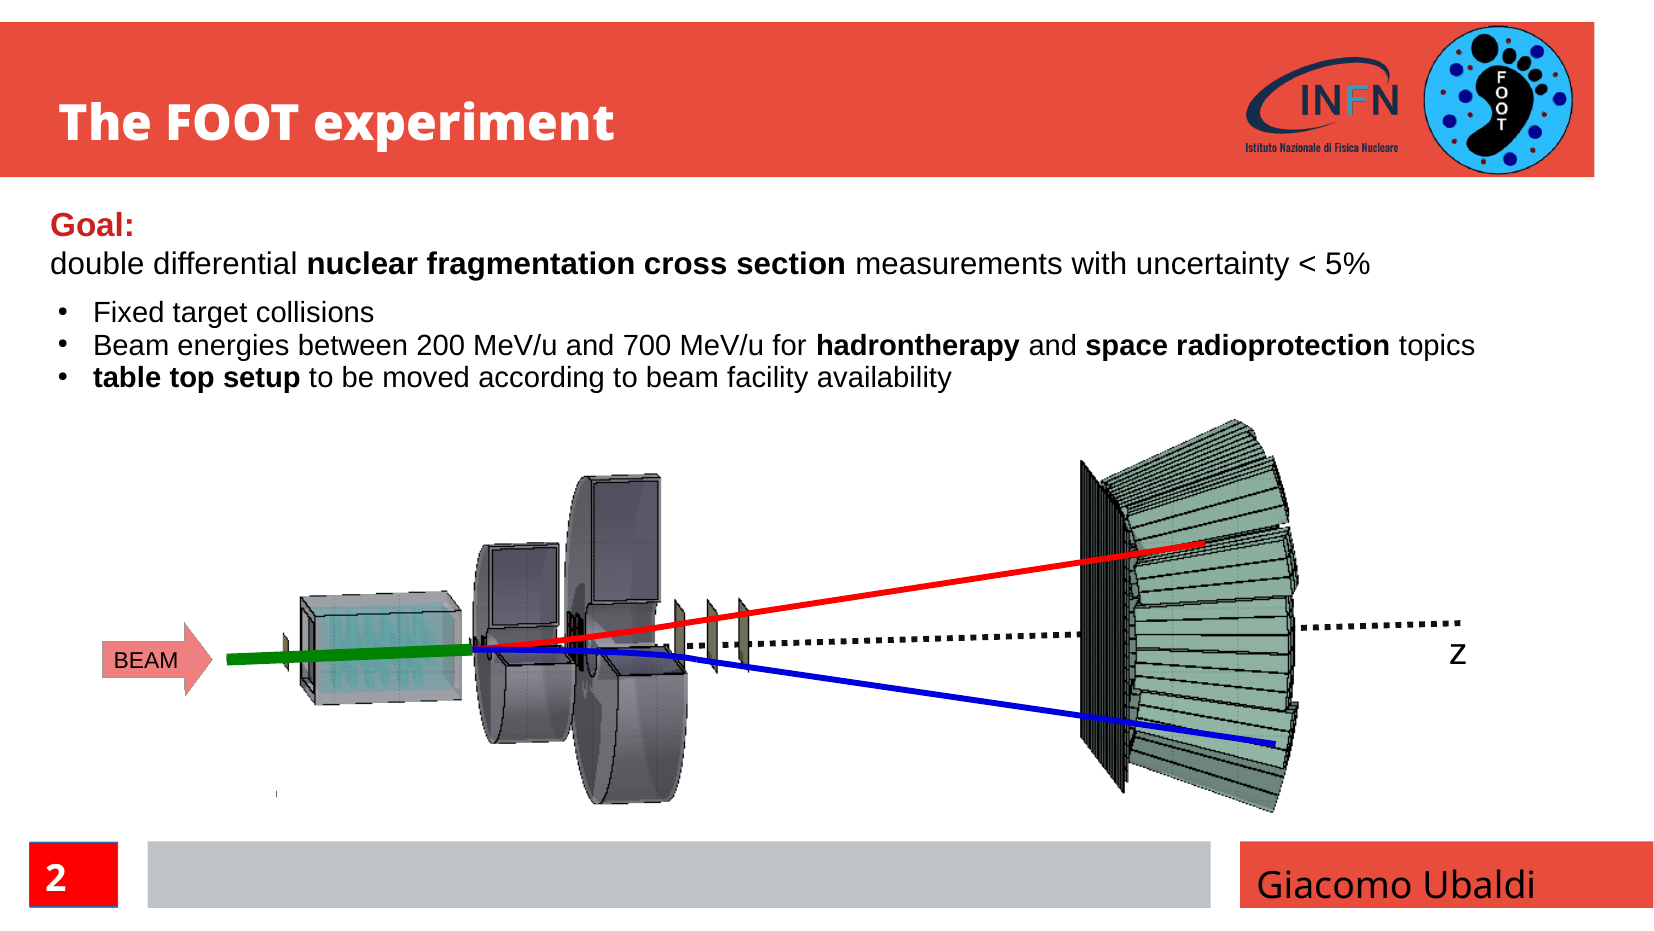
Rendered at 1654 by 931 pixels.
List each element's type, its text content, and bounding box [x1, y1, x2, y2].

text_box Giacomo Ubaldi [1241, 850, 1568, 910]
picture [1409, 22, 1589, 182]
text_box Fixed target collisions Beam energies between 200 MeV/u and 700 MeV/u for hadrontherapy and space radioprotection topics table top setup to be moved according to beam facility availability [42, 288, 1654, 472]
picture [276, 413, 1323, 824]
text_box z [1434, 619, 1528, 670]
title The FOOT experiment [1589, 44, 1595, 156]
text_box 2 [30, 844, 86, 903]
text_box Goal: double differential nuclear fragmentation cross section measurements with uncertainty < 5% [1323, 472, 1654, 673]
text_box [184, 688, 191, 696]
text_box Goal: double differential nuclear fragmentation cross section measurements with uncertainty < 5% [35, 196, 1654, 673]
picture [1246, 57, 1398, 152]
title The FOOT experiment [59, 44, 1409, 156]
text_box [29, 842, 118, 907]
text_box BEAM [98, 638, 217, 688]
text_box [184, 622, 197, 638]
